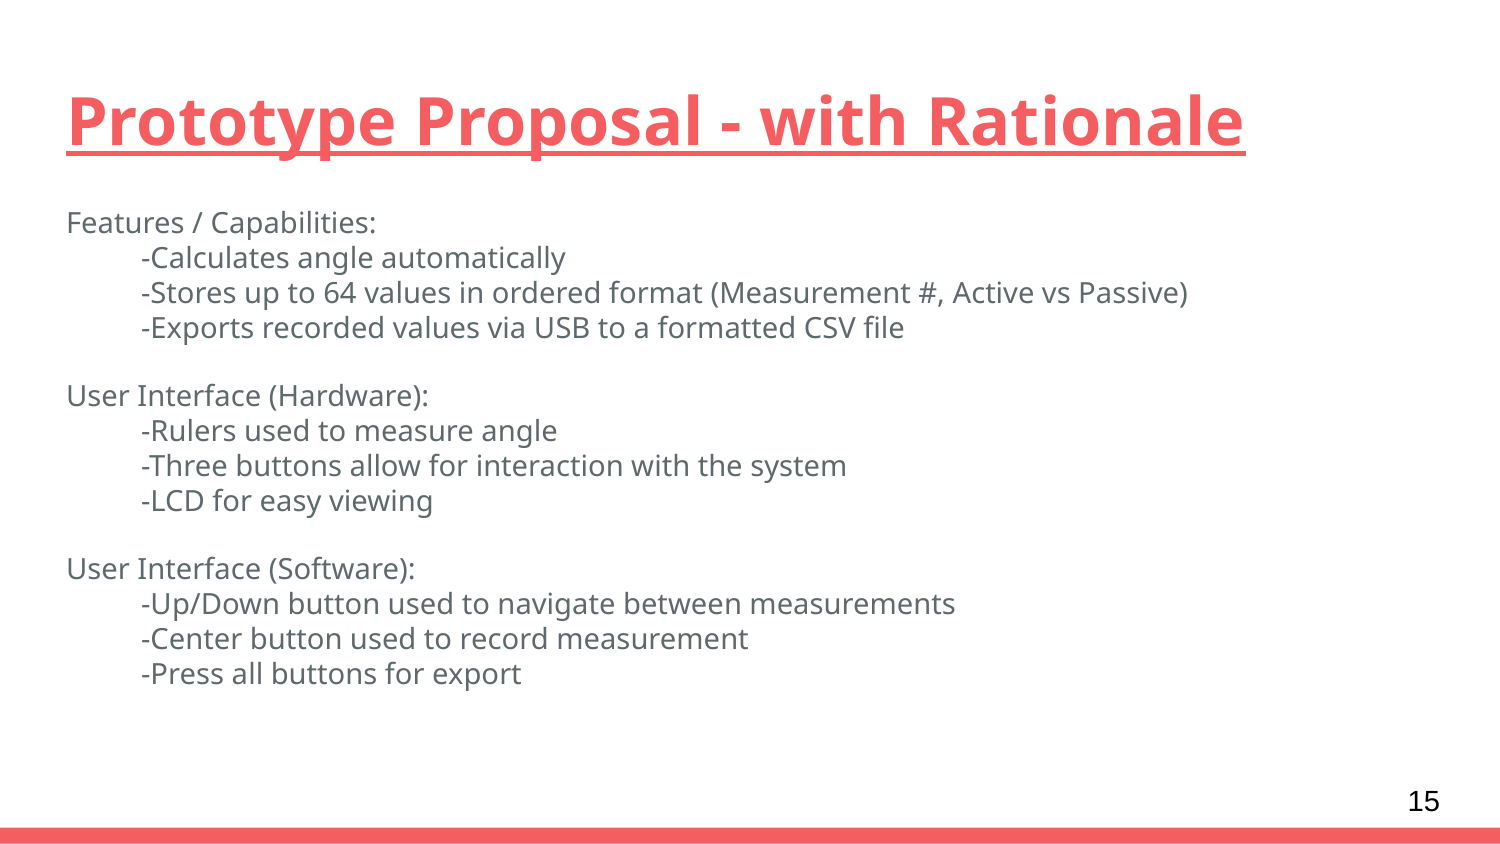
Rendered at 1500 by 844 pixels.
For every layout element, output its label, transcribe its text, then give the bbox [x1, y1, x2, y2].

list Features / Capabilities: -Calculates angle automatically -Stores up to 64 values in ordered format (Measurement #, Active vs Passive) -Exports recorded values via USB to a formatted CSV file User Interface (Hardware): -Rulers used to measure angle -Three buttons allow for interaction with the system -LCD for easy viewing User Interface (Software): -Up/Down button used to navigate between measurements -Center button used to record measurement -Press all buttons for export [51, 189, 1449, 750]
title Prototype Proposal - with Rationale [51, 64, 1449, 167]
slide_number <number> [1392, 767, 1483, 833]
